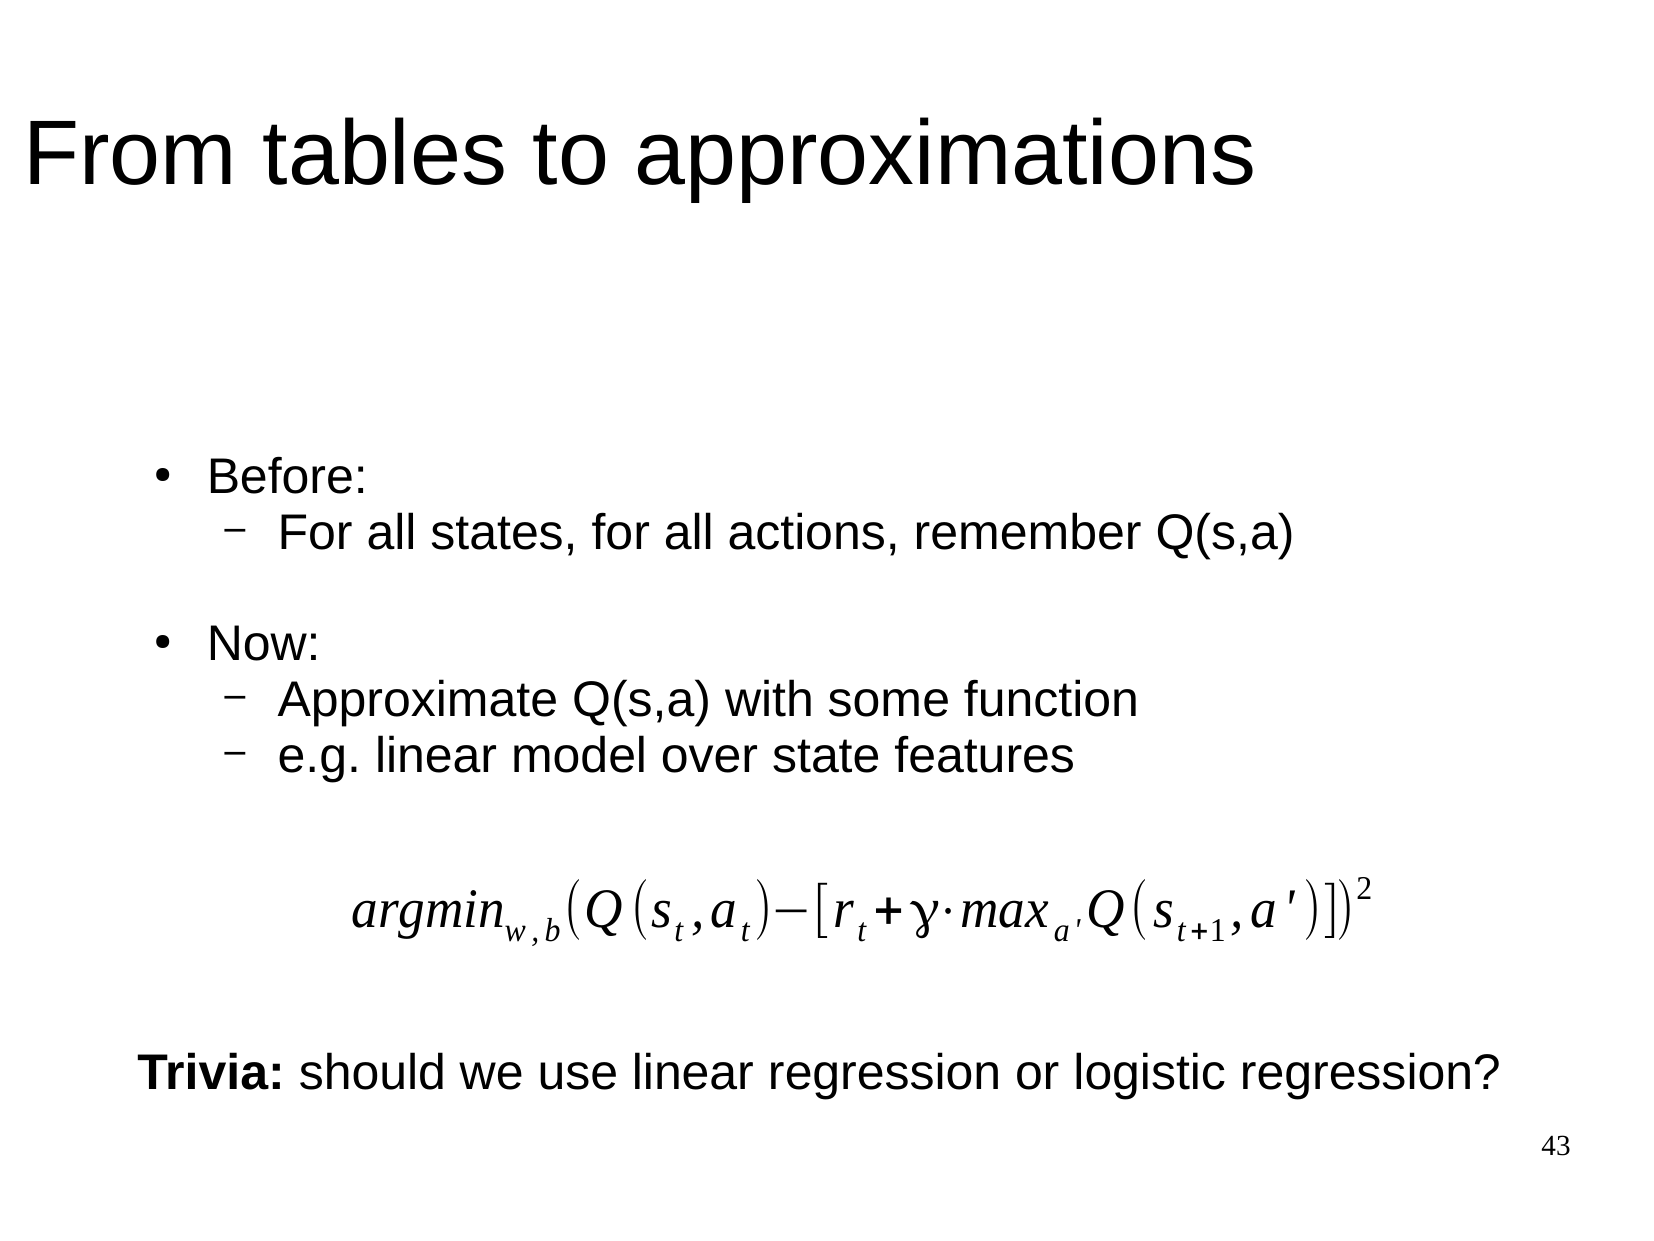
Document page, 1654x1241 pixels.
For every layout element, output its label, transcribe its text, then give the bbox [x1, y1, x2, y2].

chart [338, 867, 1384, 947]
text_box Before: For all states, for all actions, remember Q(s,a) Now: Approximate Q(s,a) with some function e.g. linear model over state features [121, 440, 1441, 794]
title From tables to approximations [23, 49, 1512, 257]
text_box Trivia: should we use linear regression or logistic regression? [0, 1036, 1548, 1109]
